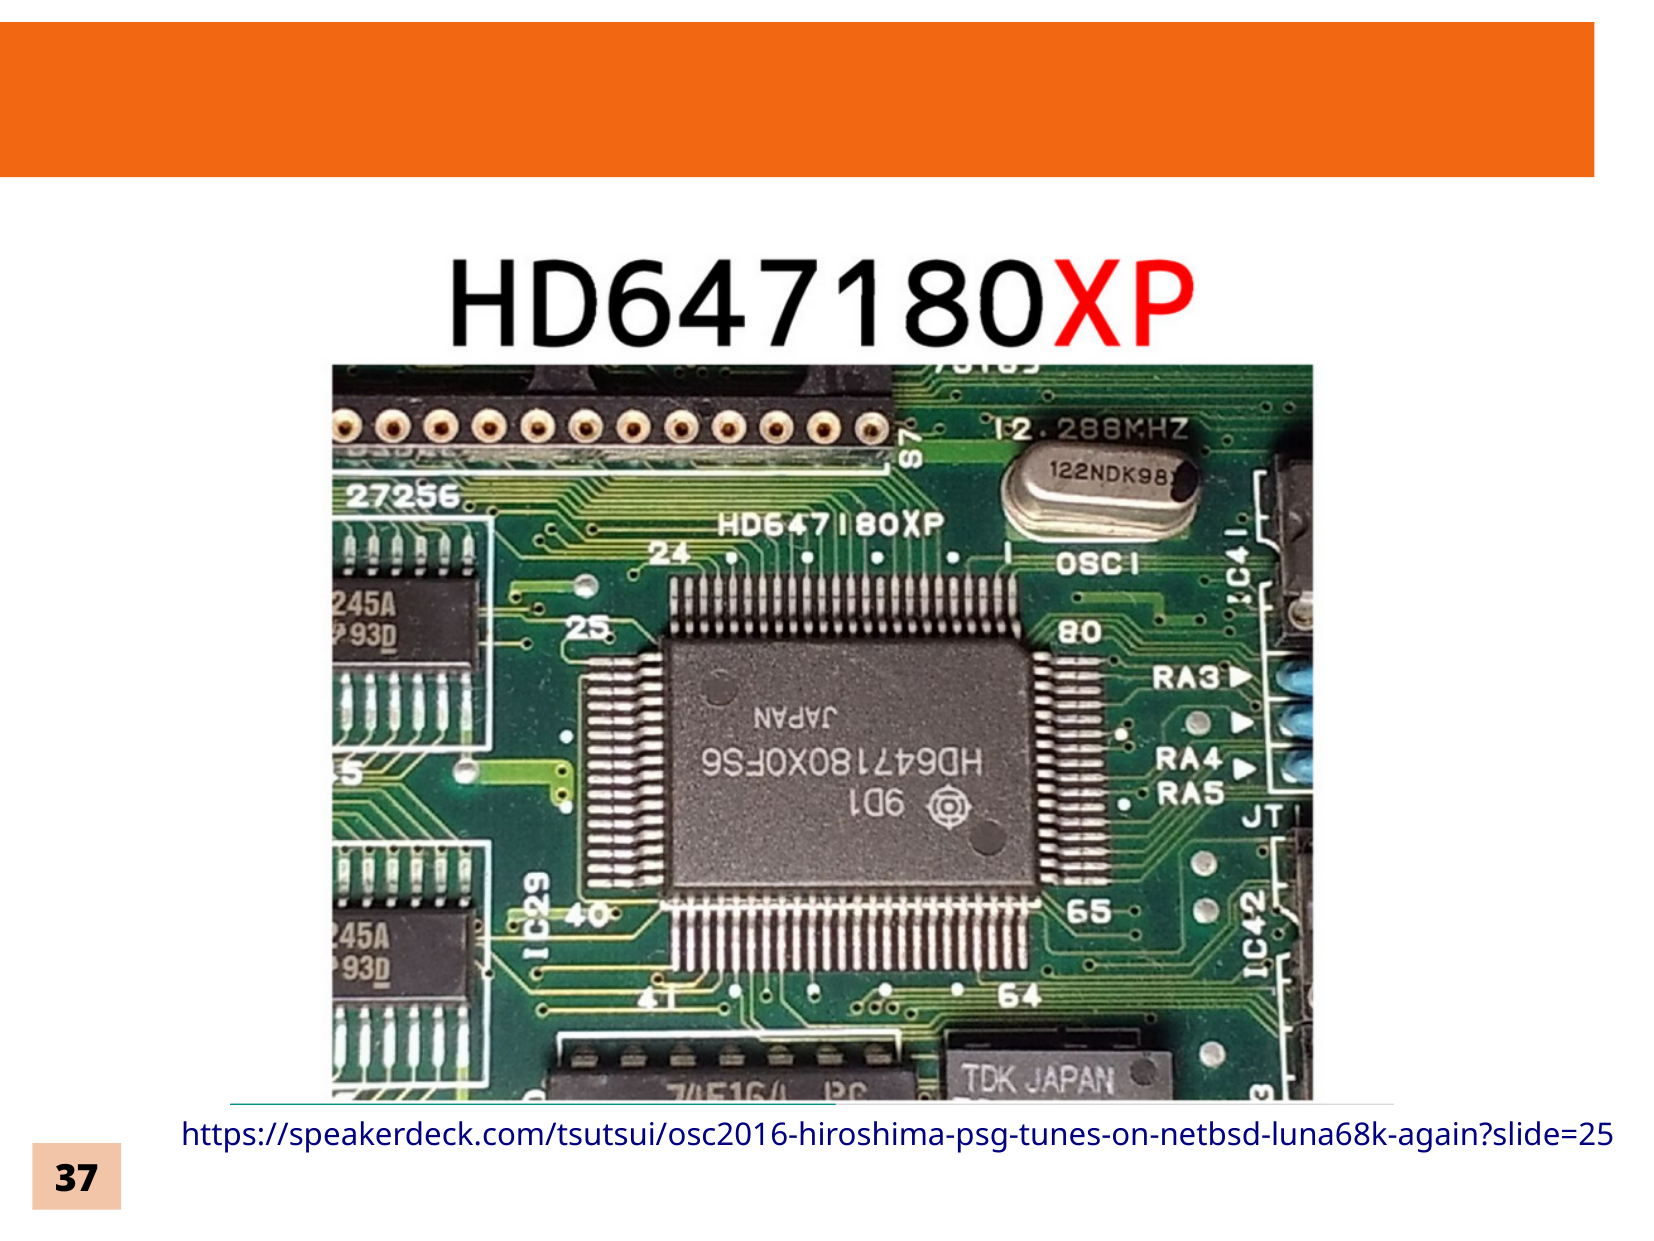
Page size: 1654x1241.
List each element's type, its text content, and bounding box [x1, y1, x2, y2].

picture [230, 201, 1394, 1104]
text_box https://speakerdeck.com/tsutsui/osc2016-hiroshima-psg-tunes-on-netbsd-luna68k-again?slide=25 [0, 1104, 1632, 1175]
